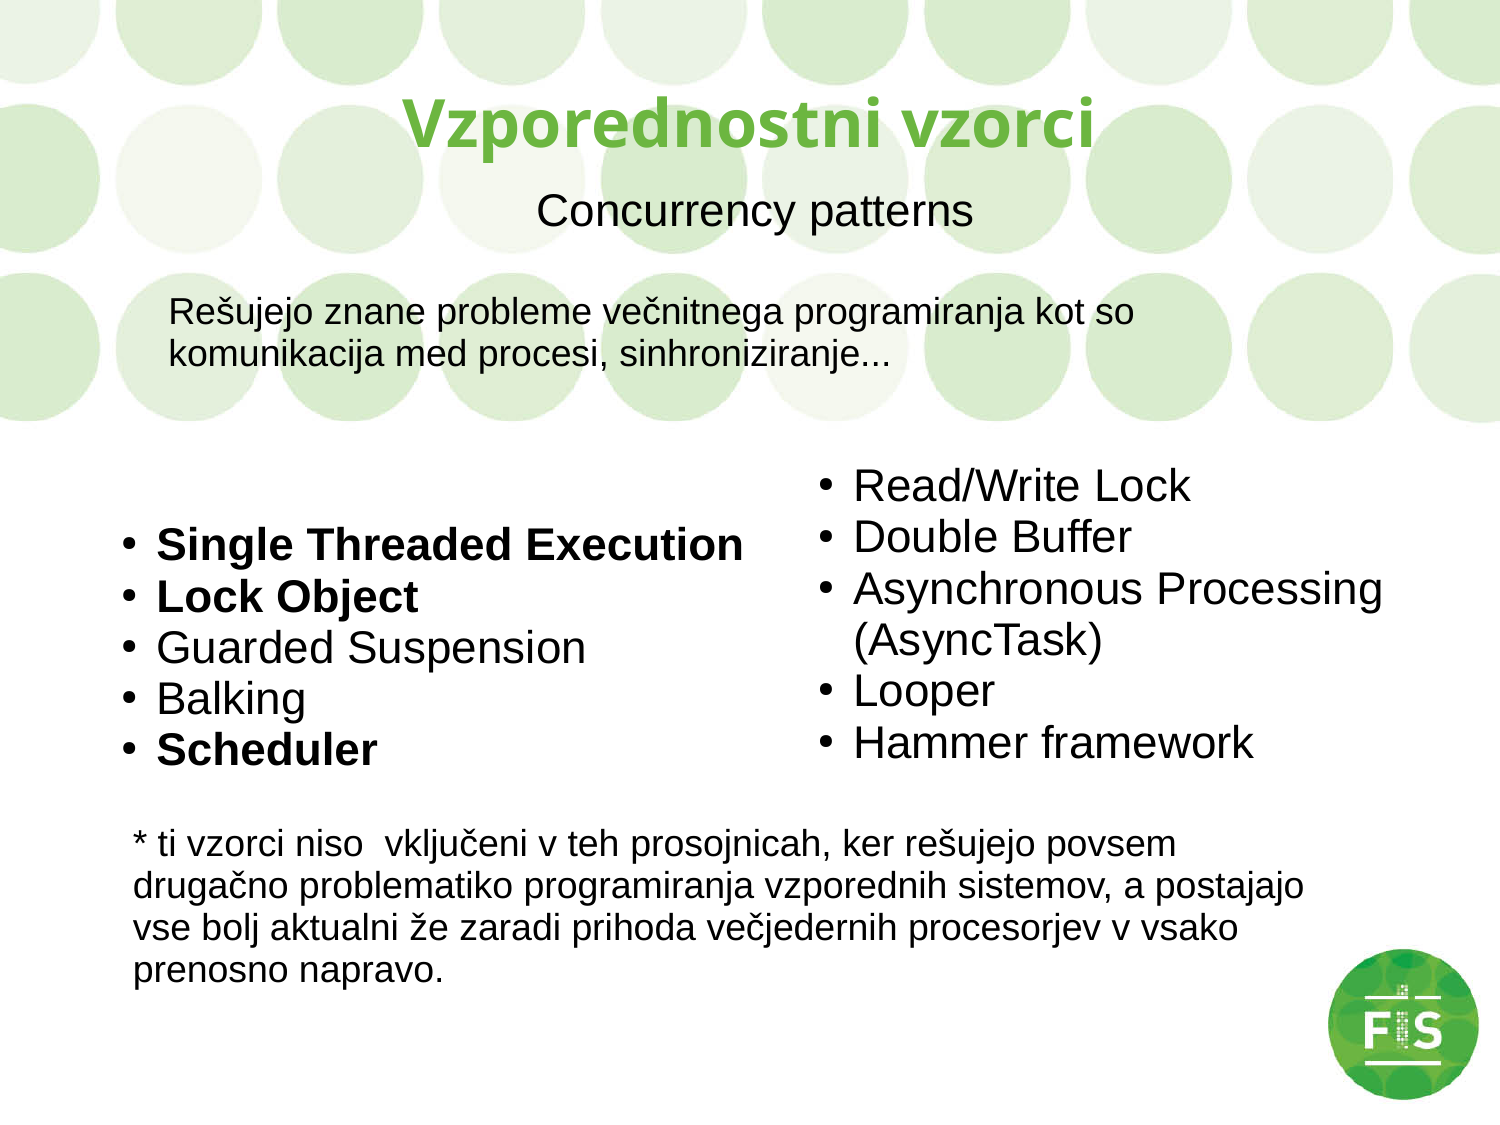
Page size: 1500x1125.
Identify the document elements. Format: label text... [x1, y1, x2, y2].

picture [0, 0, 1500, 1125]
text_box Single Threaded Execution Lock Object Guarded Suspension Balking Scheduler [106, 460, 803, 886]
title Vzporednostni vzorci [75, 82, 1425, 233]
text_box Rešujejo znane probleme večnitnega programiranja kot so komunikacija med procesi, sinhroniziranje... [153, 283, 1347, 383]
text_box Concurrency patterns [366, 177, 1146, 249]
text_box Read/Write Lock Double Buffer Asynchronous Processing (AsyncTask) Looper Hammer framework [803, 401, 1418, 902]
text_box * ti vzorci niso vključeni v teh prosojnicah, ker rešujejo povsem drugačno problematiko programiranja vzporednih sistemov, a postajajo vse bolj aktualni že zaradi prihoda večjedernih procesorjev v vsako prenosno napravo. [118, 814, 1335, 1040]
